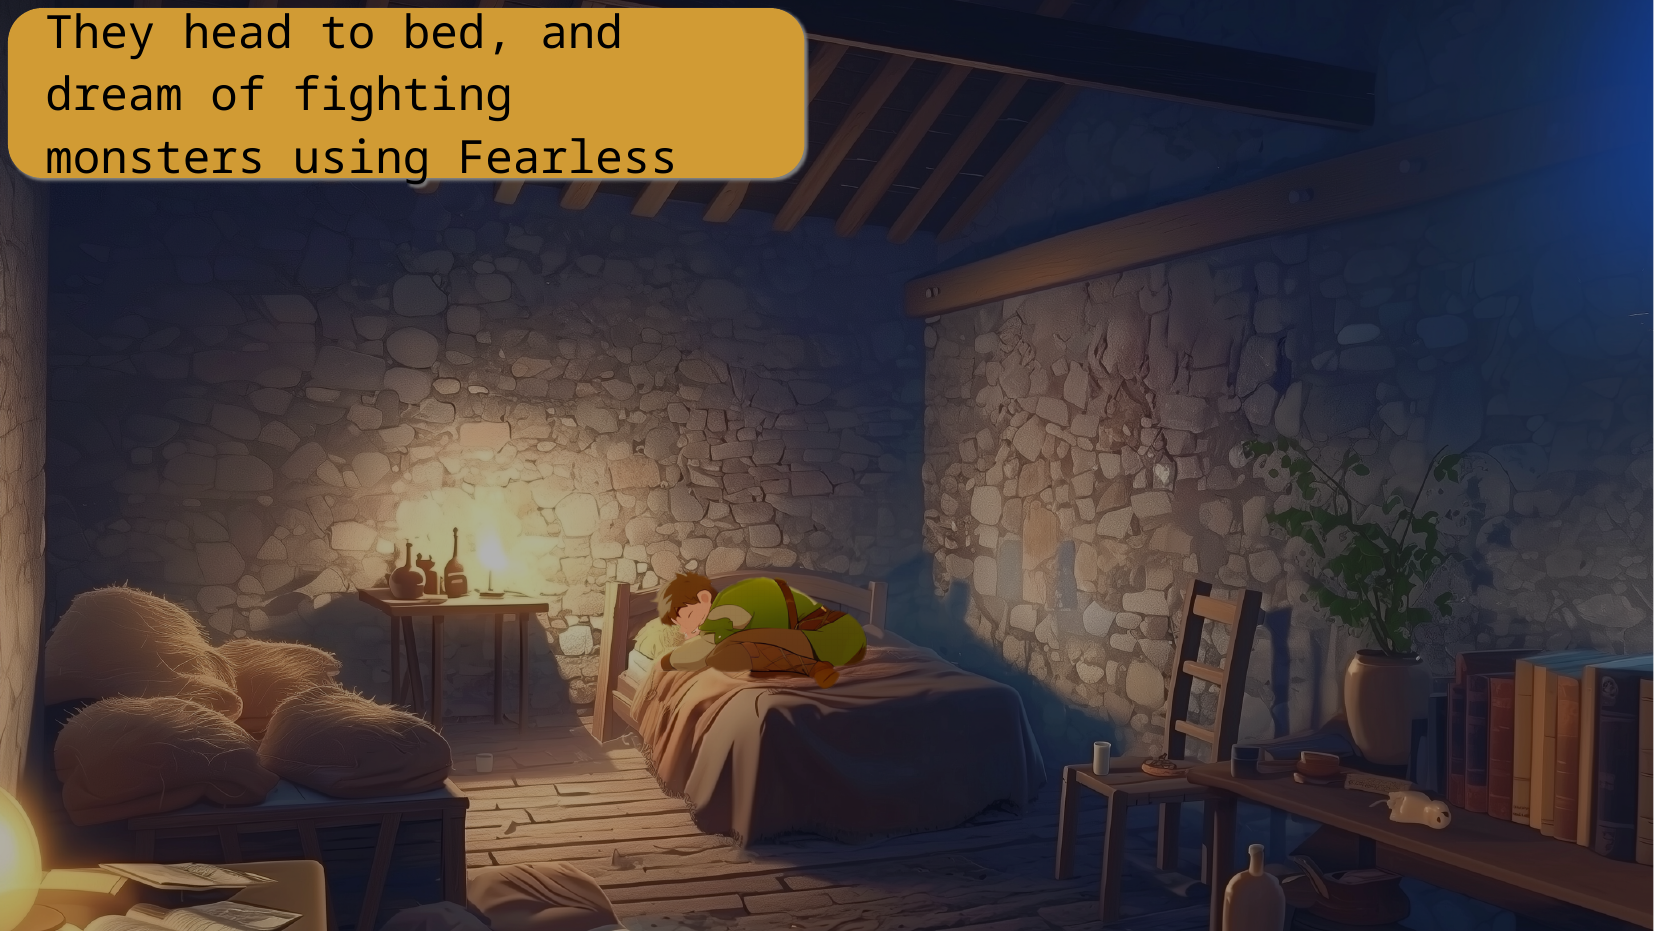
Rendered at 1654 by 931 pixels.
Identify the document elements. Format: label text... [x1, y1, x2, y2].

picture [0, 0, 1654, 931]
text_box They head to bed, and dream of fighting monsters using Fearless [7, 8, 805, 178]
